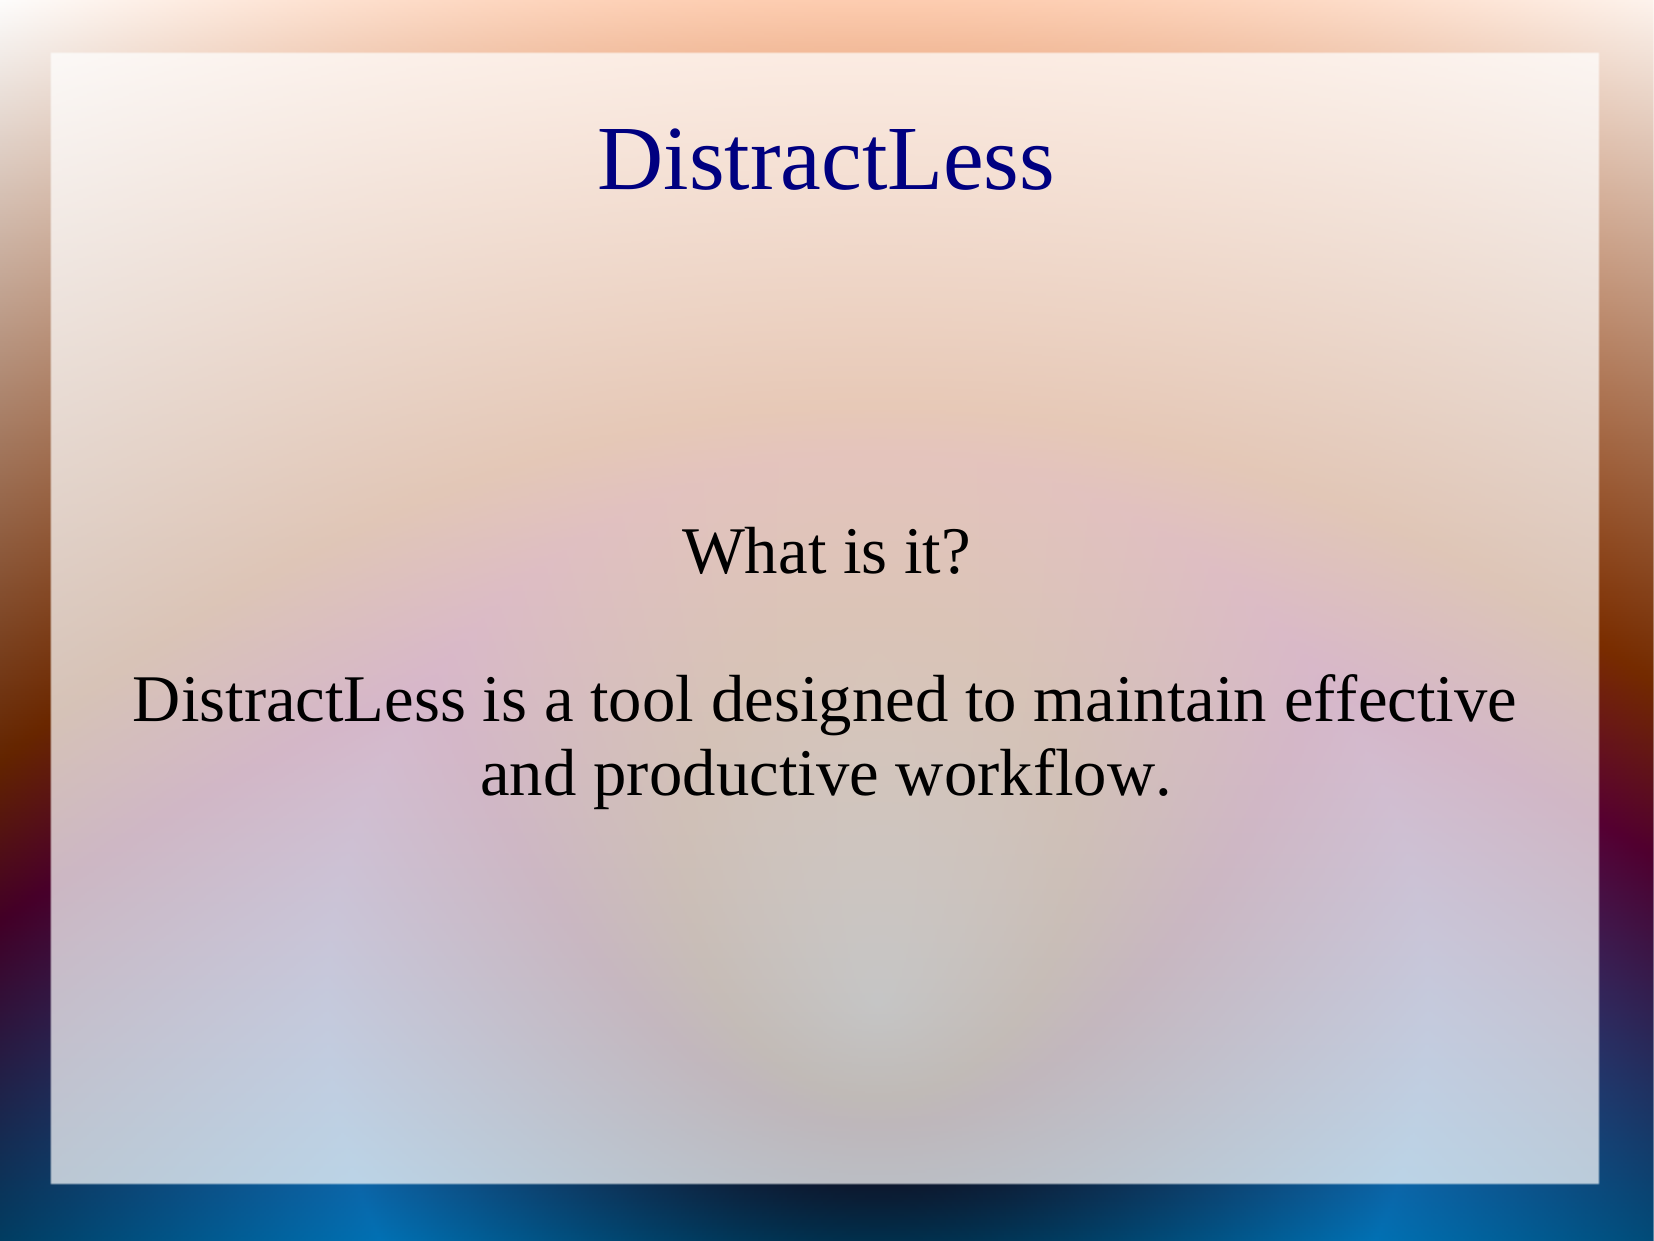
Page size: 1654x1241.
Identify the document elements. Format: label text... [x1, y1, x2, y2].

subtitle What is it? DistractLess is a tool designed to maintain effective and productive workflow. [82, 290, 1571, 1034]
title DistractLess [82, 55, 1571, 263]
picture [0, 0, 1654, 1241]
